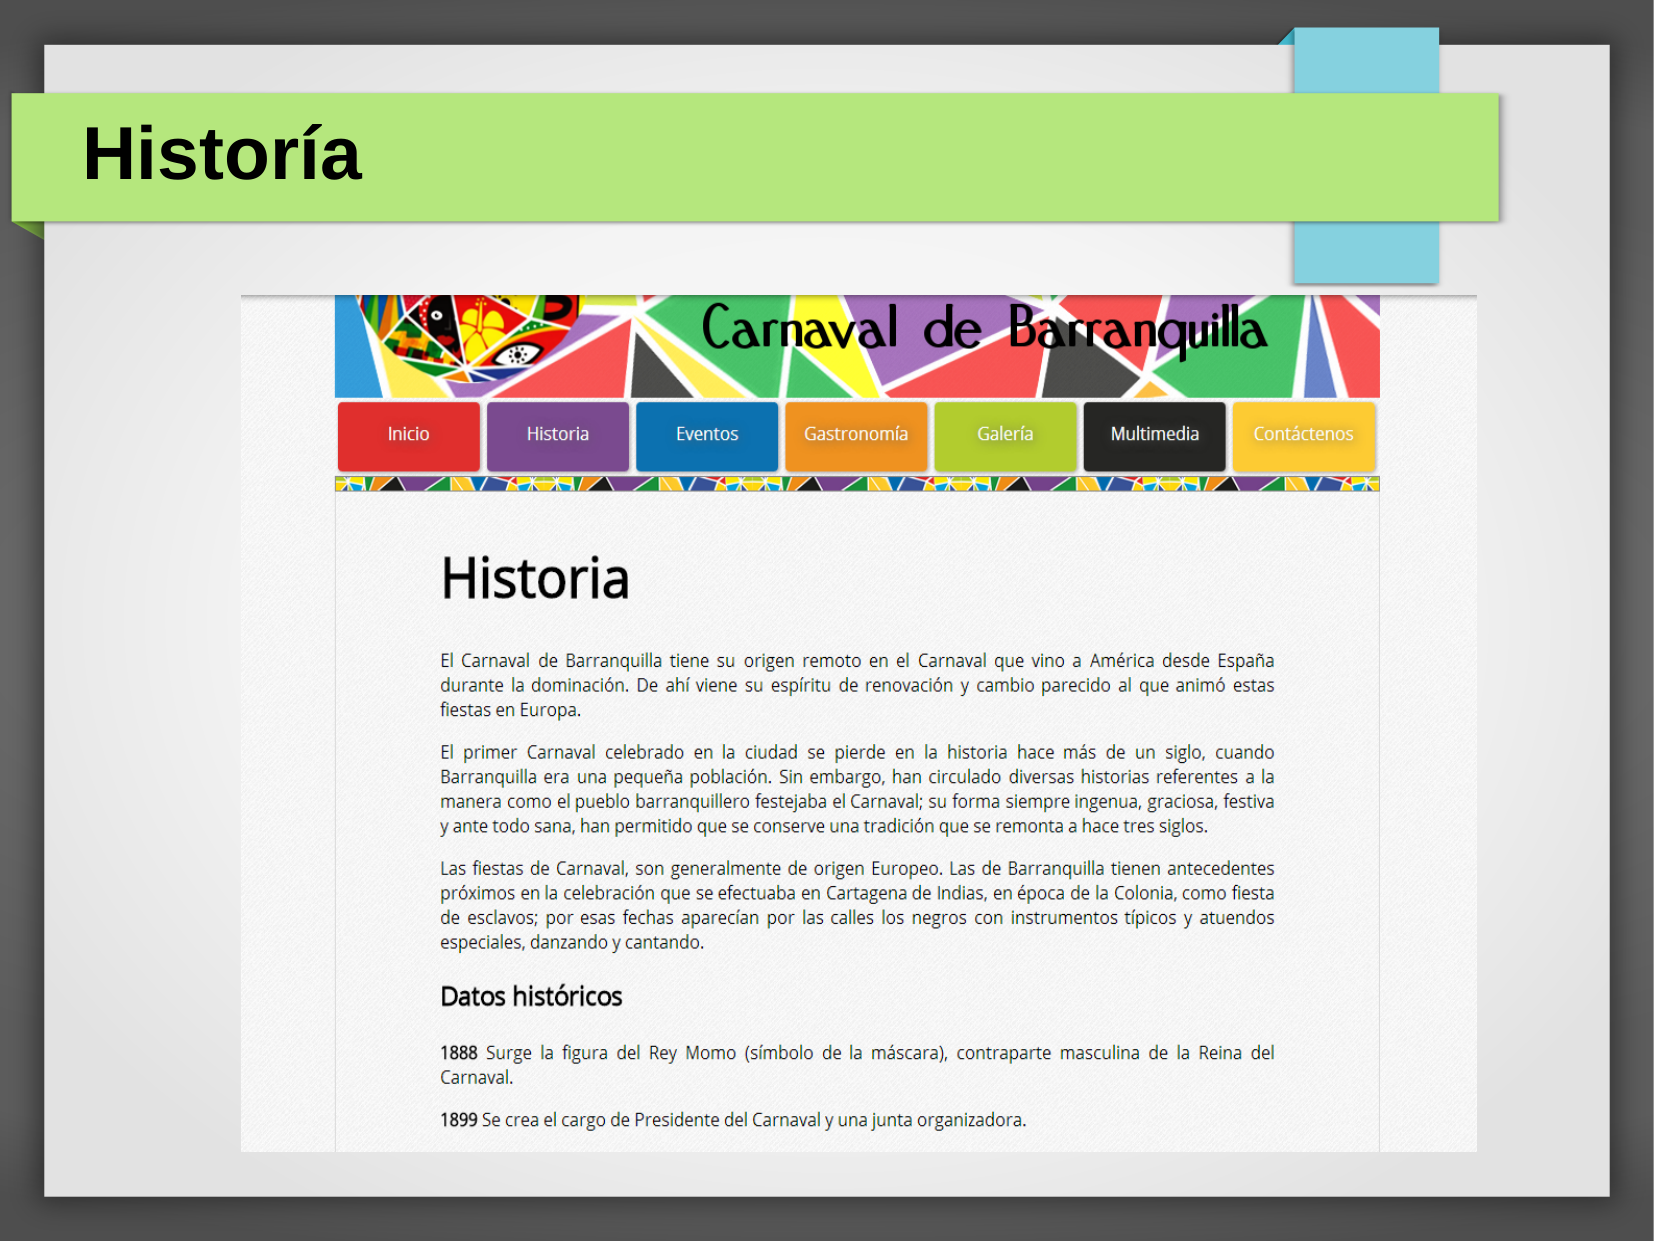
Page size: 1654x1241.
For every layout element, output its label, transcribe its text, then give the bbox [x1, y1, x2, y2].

picture [0, 0, 1654, 1241]
title Historía [82, 94, 1264, 213]
